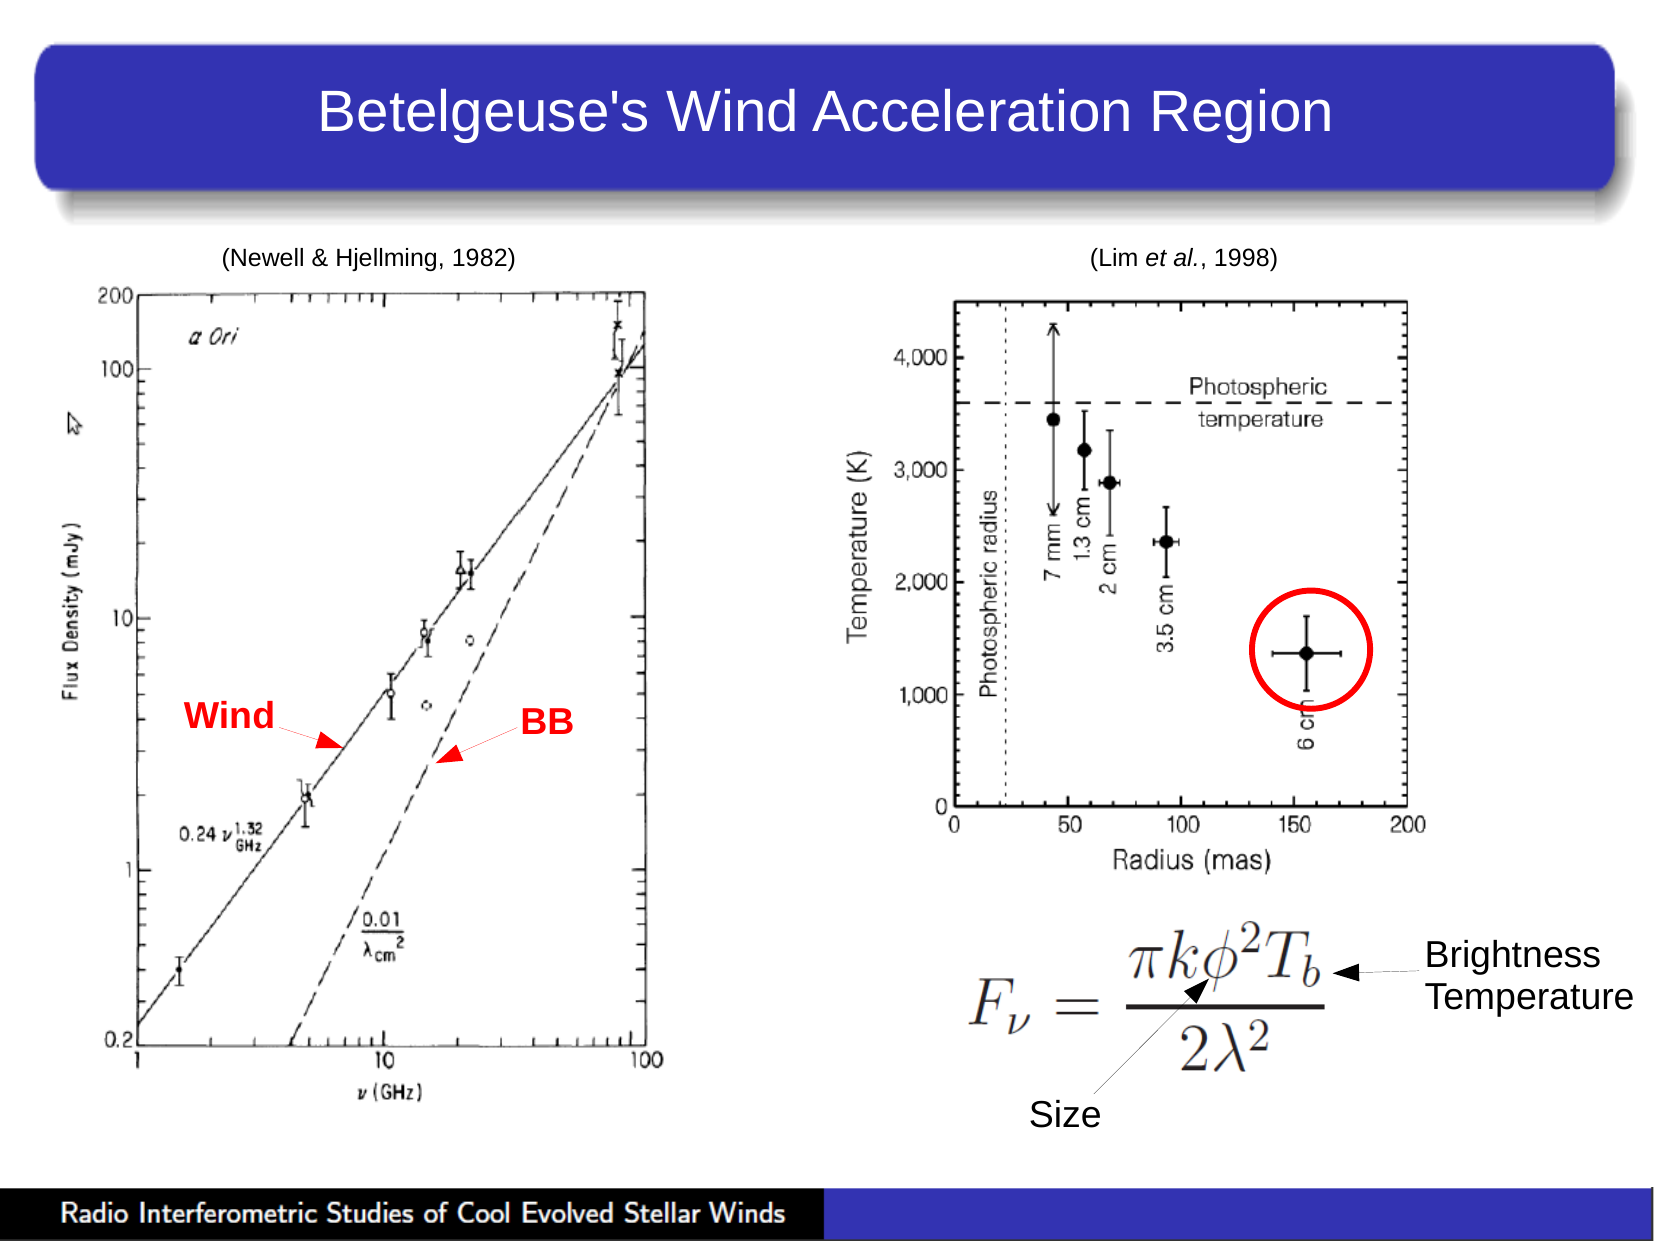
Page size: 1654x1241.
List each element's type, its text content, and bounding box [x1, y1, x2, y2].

text_box BB [505, 693, 601, 751]
text_box (Newell & Hjellming, 1982) [147, 236, 591, 296]
picture [17, 271, 687, 1128]
picture [797, 242, 1447, 892]
text_box Betelgeuse's Wind Acceleration Region [59, 70, 1595, 189]
text_box (Lim et al., 1998) [980, 236, 1388, 296]
picture [0, 1187, 1654, 1241]
picture [23, 29, 1648, 237]
text_box Size [1014, 1085, 1133, 1143]
picture [968, 915, 1333, 1094]
text_box Brightness Temperature [1409, 926, 1654, 1026]
text_box Wind [169, 687, 301, 745]
